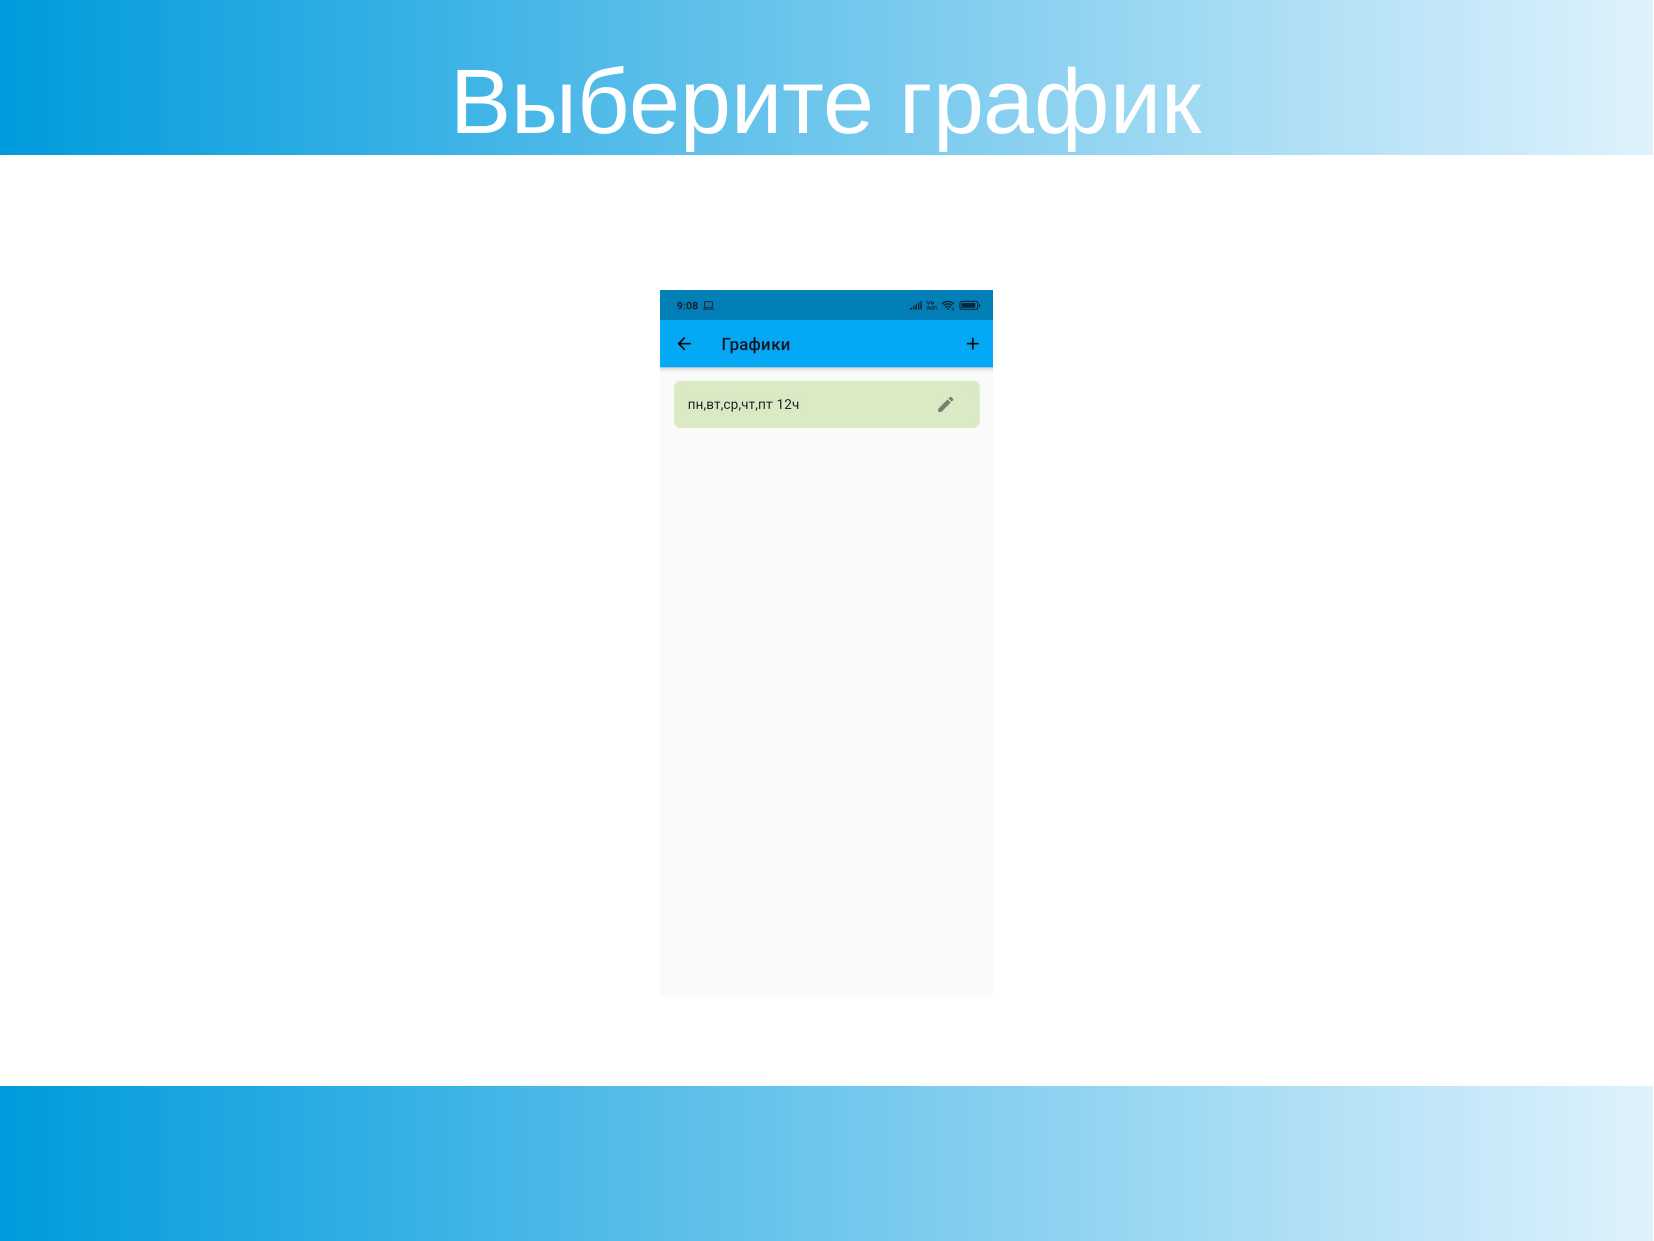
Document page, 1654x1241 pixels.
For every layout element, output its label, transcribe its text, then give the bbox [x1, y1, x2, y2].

picture [782, 341, 789, 350]
picture [679, 341, 690, 349]
picture [723, 338, 729, 345]
picture [660, 368, 993, 1010]
picture [757, 342, 769, 349]
picture [751, 341, 756, 352]
title Выберите график [82, 49, 1571, 155]
picture [968, 339, 977, 344]
